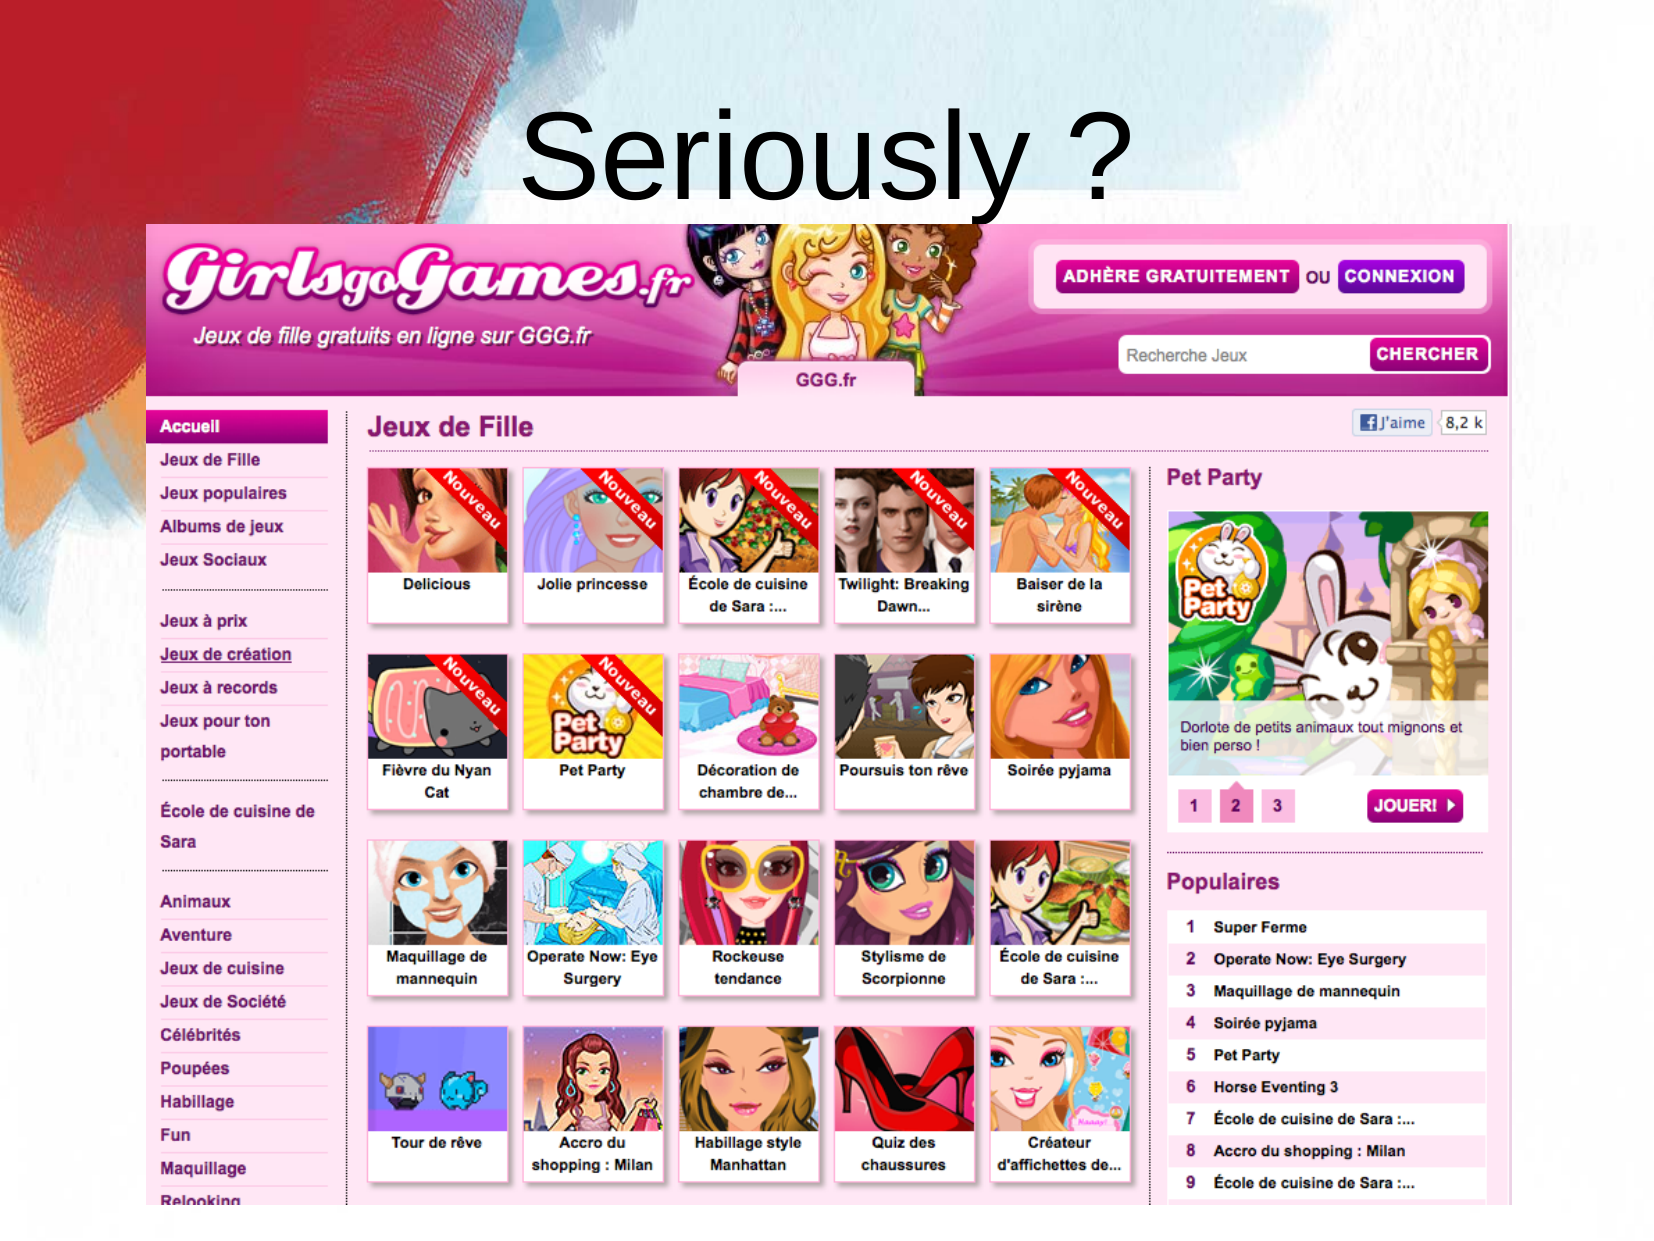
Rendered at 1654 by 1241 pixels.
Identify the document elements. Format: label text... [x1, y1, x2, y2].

picture [0, 0, 1654, 1241]
title Seriously ? [82, 49, 1571, 257]
